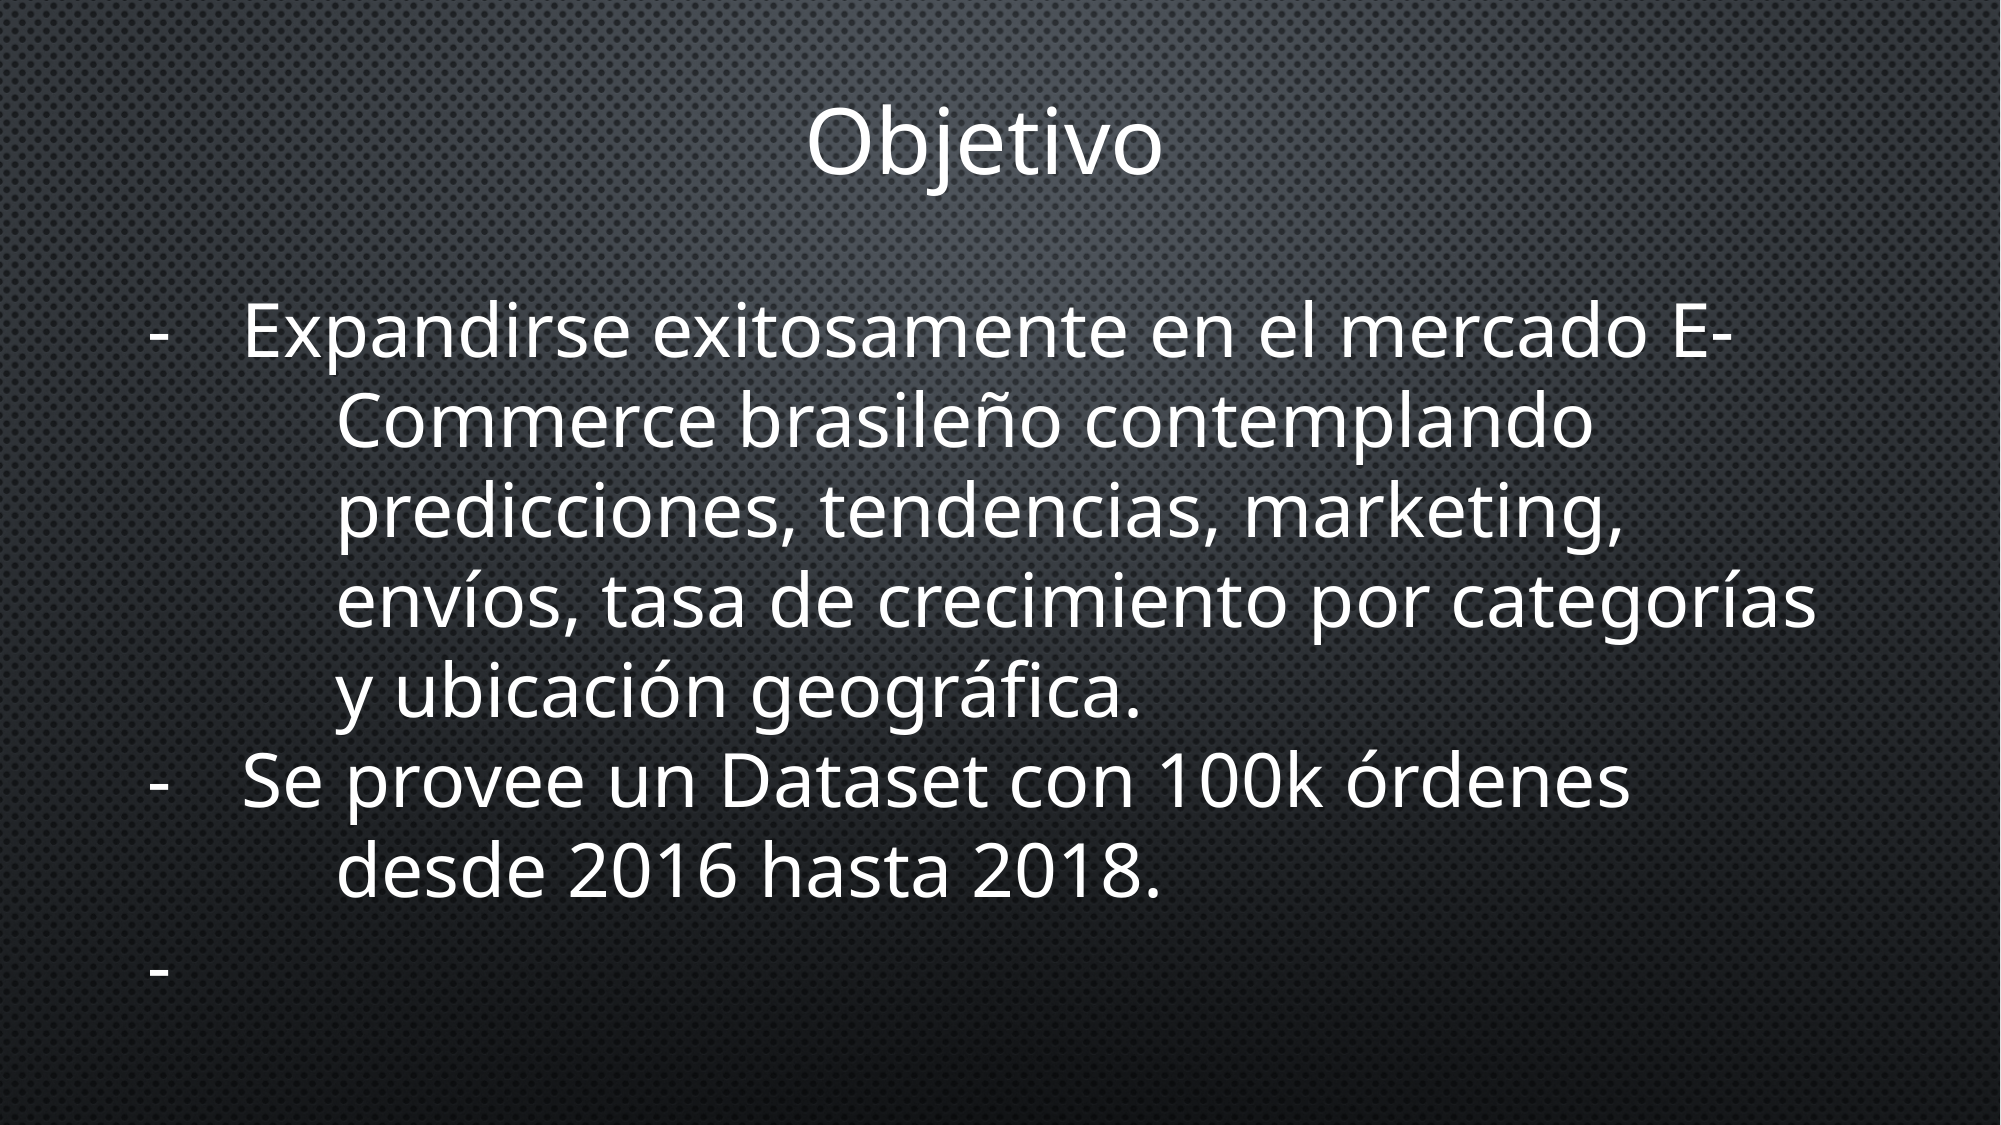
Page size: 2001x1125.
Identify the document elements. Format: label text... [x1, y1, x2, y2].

text_box Objetivo Expandirse exitosamente en el mercado E-Commerce brasileño contemplando predicciones, tendencias, marketing, envíos, tasa de crecimiento por categorías y ubicación geográfica. Se provee un Dataset con 100k órdenes desde 2016 hasta 2018. [132, 75, 1839, 1020]
